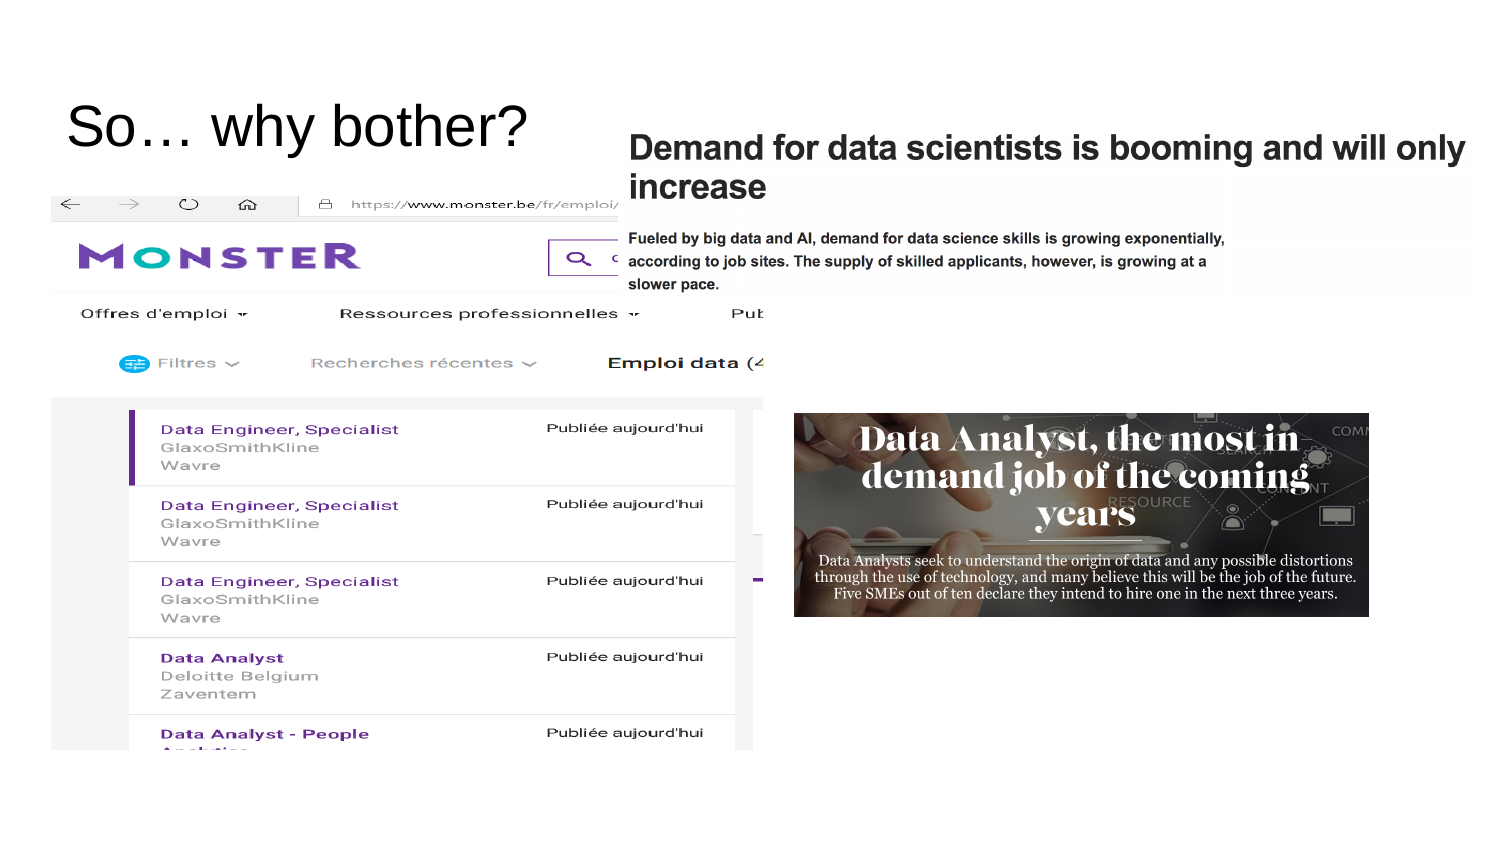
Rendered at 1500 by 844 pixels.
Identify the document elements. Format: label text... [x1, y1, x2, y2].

picture [794, 413, 1369, 617]
picture [51, 129, 1476, 750]
title So… why bother? [51, 72, 1449, 167]
